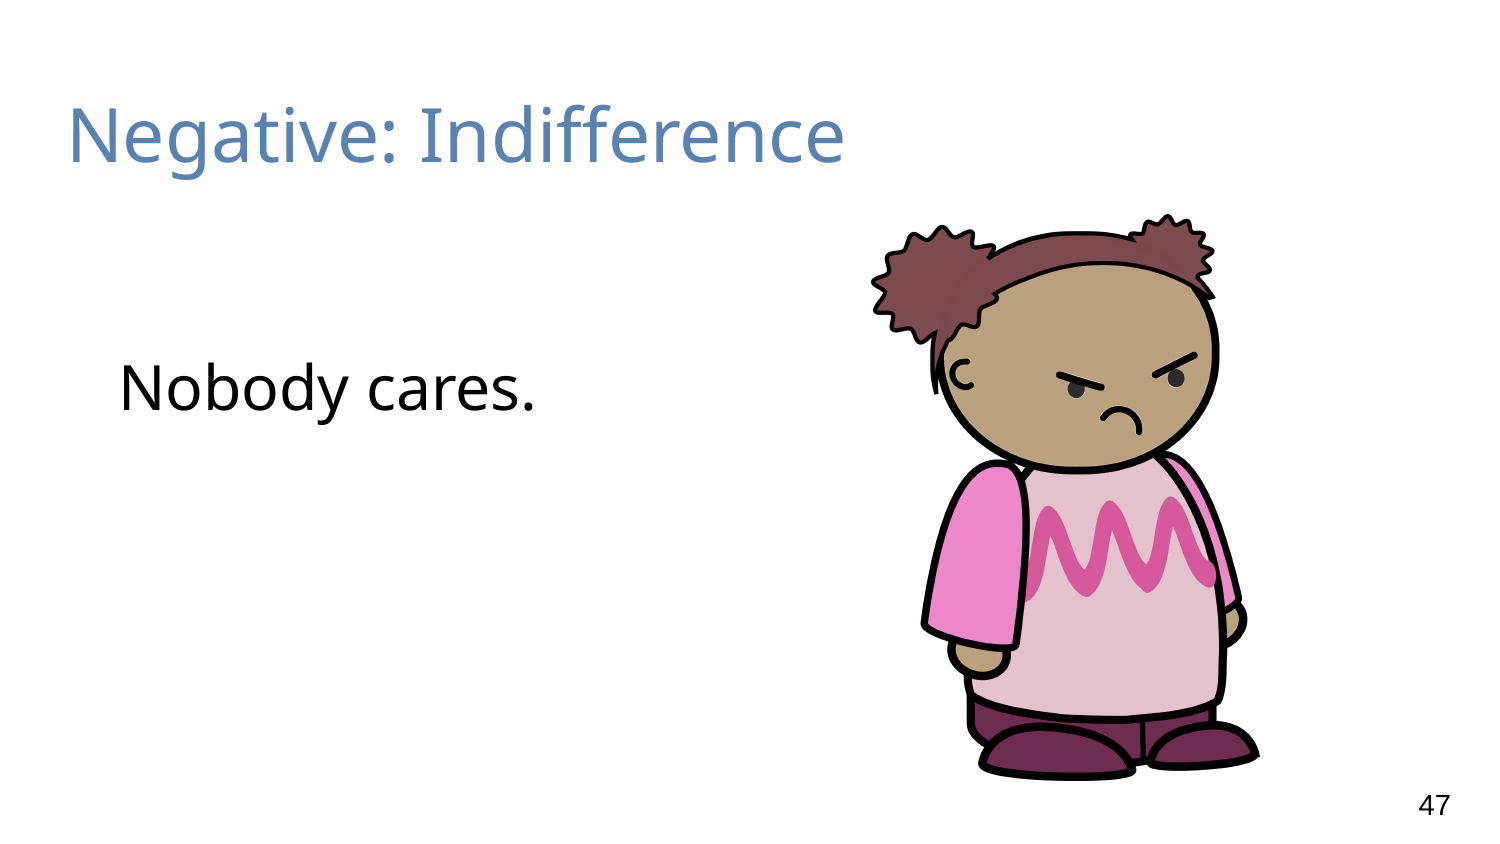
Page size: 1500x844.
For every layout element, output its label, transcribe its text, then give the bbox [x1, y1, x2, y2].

picture [871, 214, 1260, 781]
text_box Nobody cares. [103, 332, 758, 639]
title Negative: Indifference [51, 72, 1449, 167]
